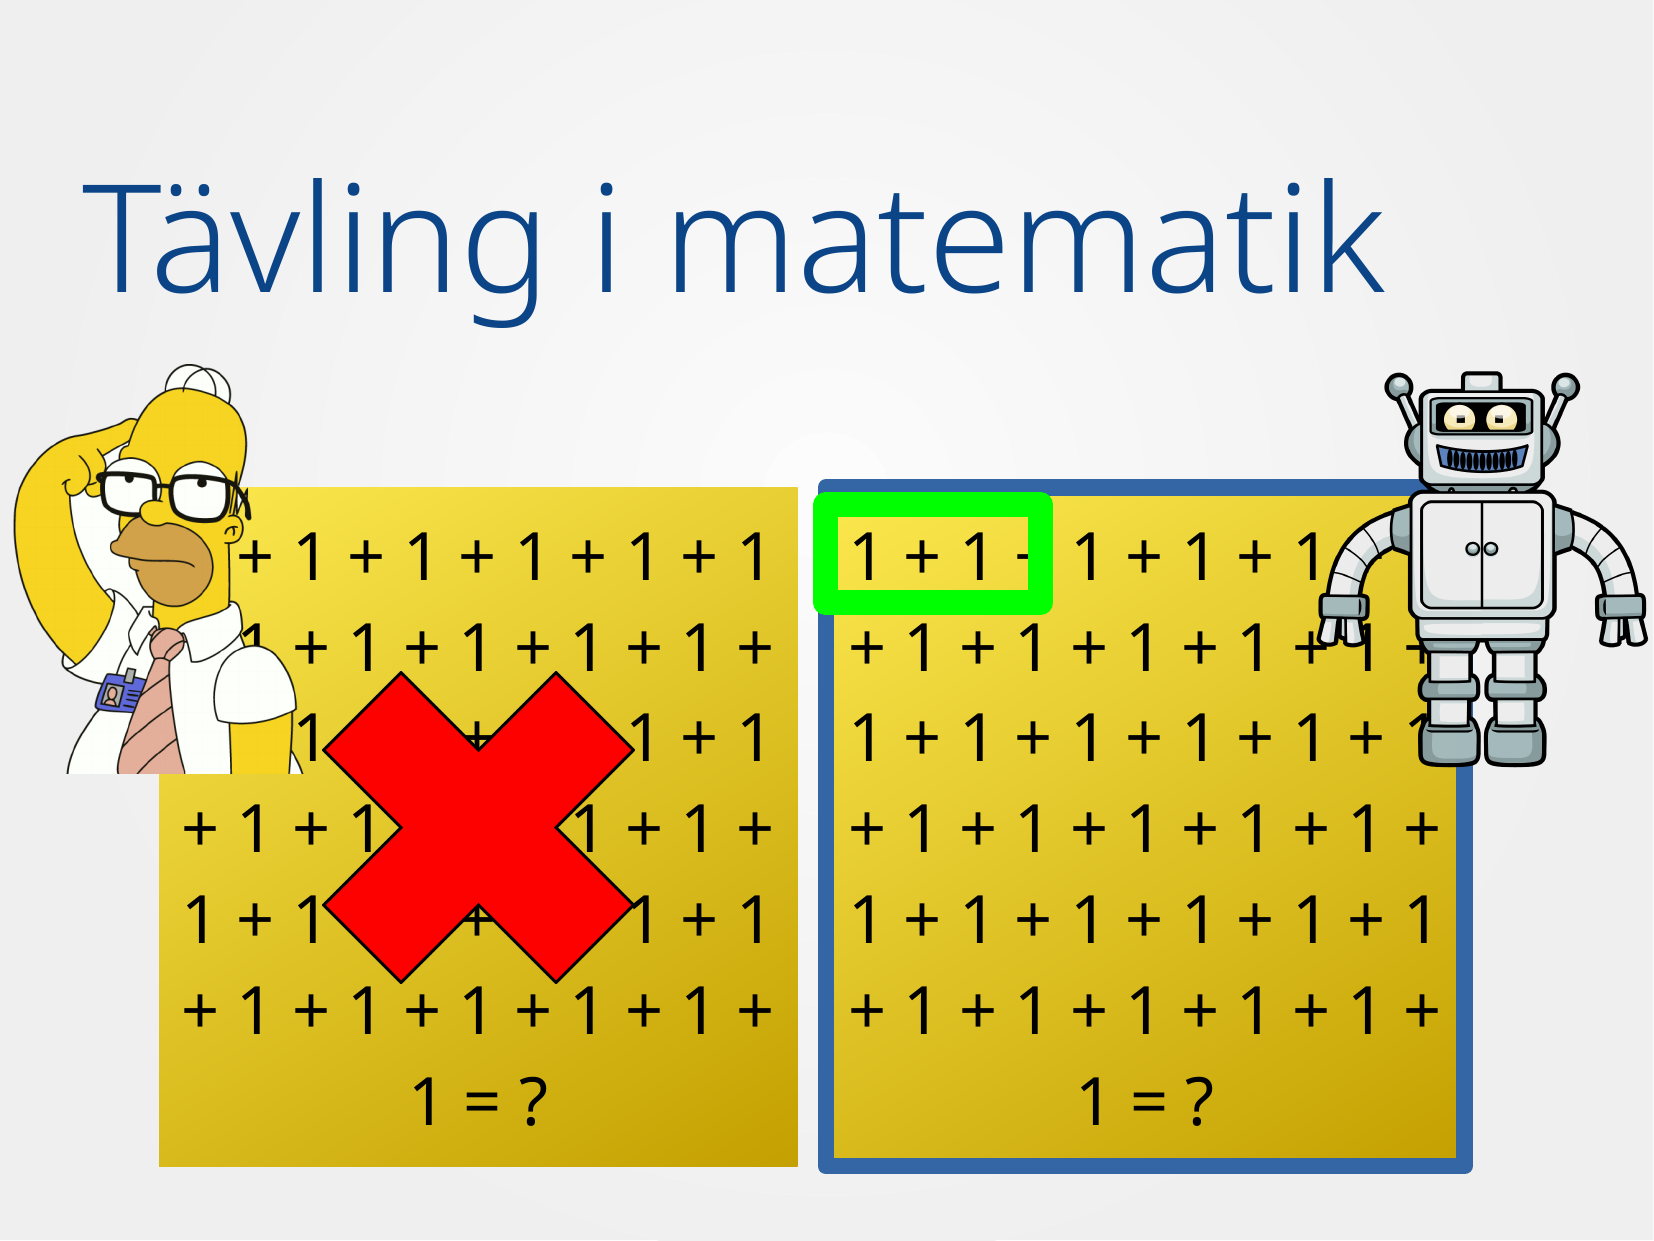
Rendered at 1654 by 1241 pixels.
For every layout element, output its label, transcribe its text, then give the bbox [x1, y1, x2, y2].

list 1 + 1 + 1 + 1 + 1 + 1 + 1 + 1 + 1 + 1 + 1 + 1 + 1 + 1 + 1 + 1 + 1 + 1 + 1 + 1 + 1 + 1 + 1 + 1 + 1 + 1 + 1 + 1 + 1 + 1 + 1 + 1 + 1 + 1 = ? [838, 517, 1028, 590]
list 1 + 1 + 1 + 1 + 1 + 1 + 1 + 1 + 1 + 1 + 1 + 1 + 1 + 1 + 1 + 1 + 1 + 1 + 1 + 1 + 1 + 1 + 1 + 1 + 1 + 1 + 1 + 1 + 1 + 1 + 1 + 1 + 1 + 1 = ? [825, 487, 1465, 1167]
title Tävling i matematik [82, 80, 1654, 337]
picture [1312, 364, 1653, 775]
picture [322, 671, 635, 984]
list 1 + 1 + 1 + 1 + 1 + 1 + 1 + 1 + 1 + 1 + 1 + 1 + 1 + 1 + 1 + 1 + 1 + 1 + 1 + 1 + 1 + 1 + 1 + 1 + 1 + 1 + 1 + 1 + 1 + 1 + 1 + 1 + 1 + 1 = ? [159, 487, 798, 1167]
picture [0, 364, 313, 774]
